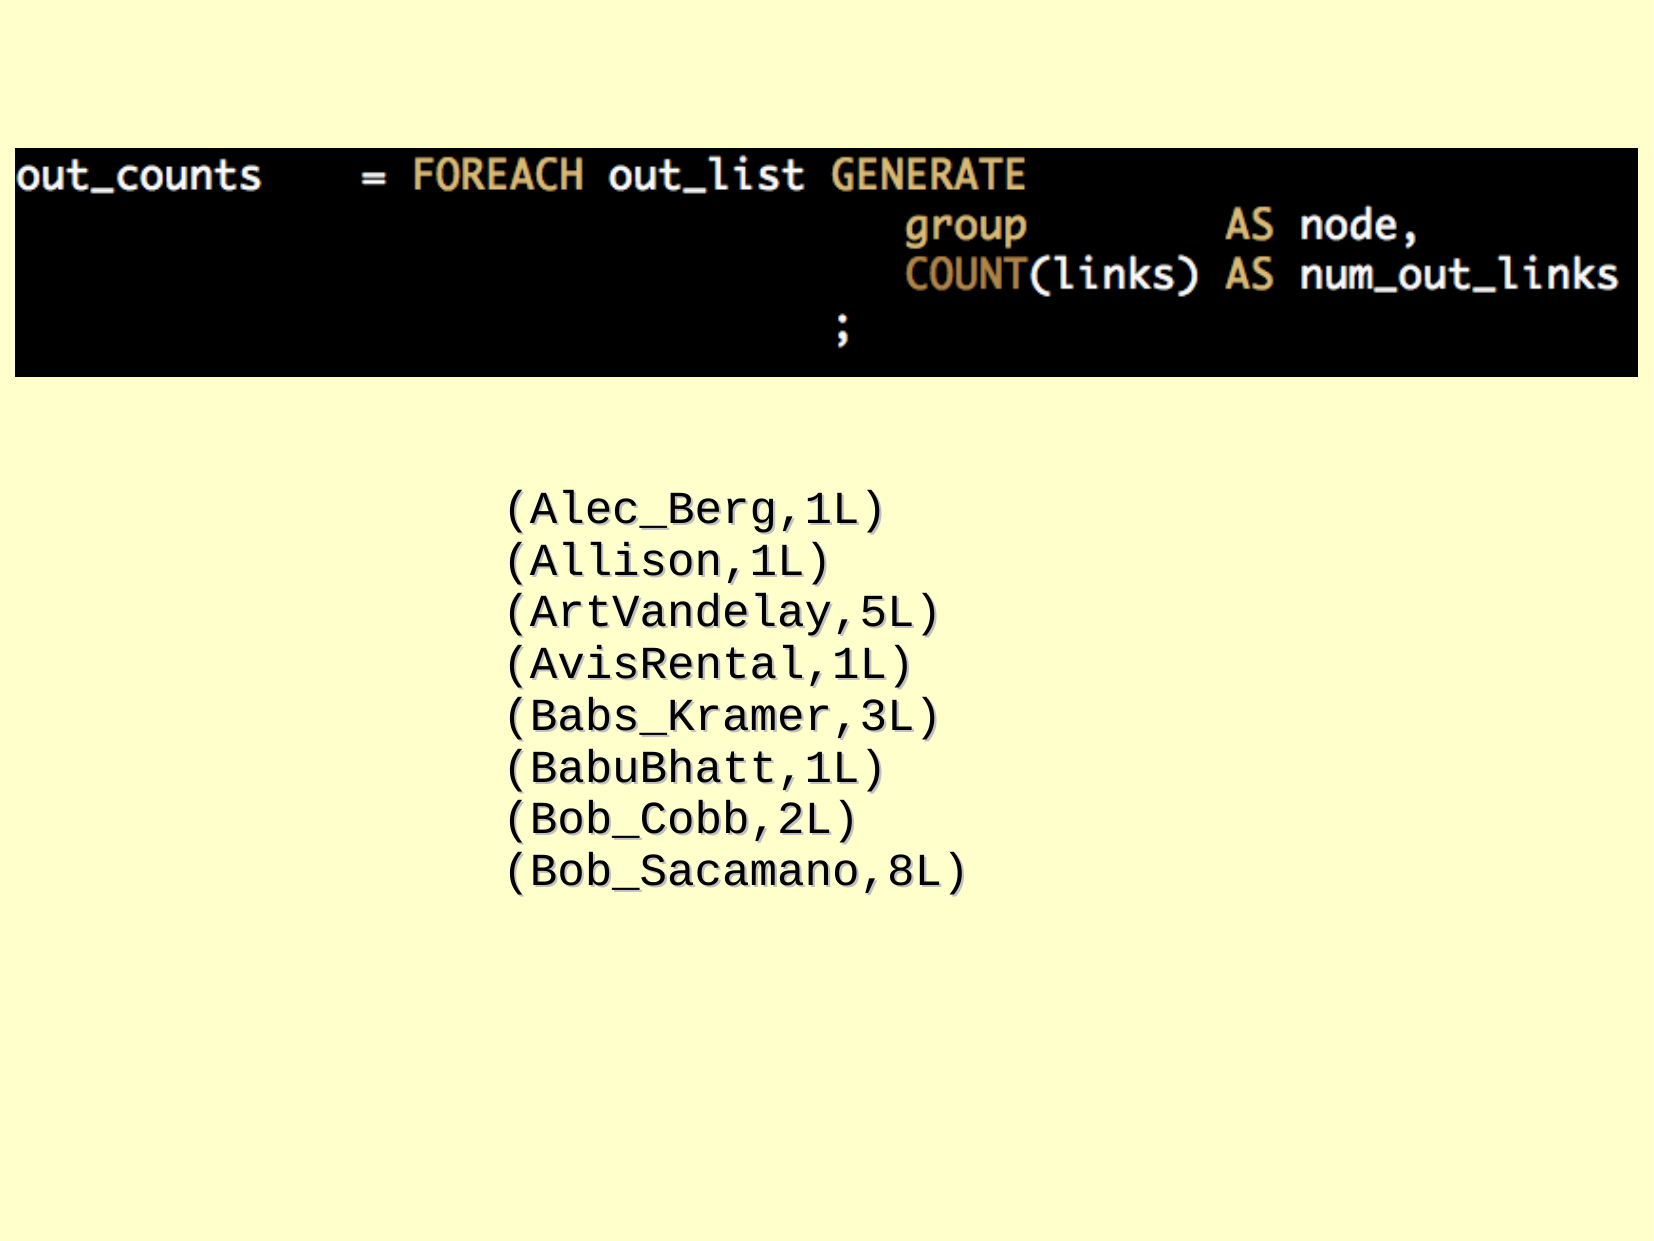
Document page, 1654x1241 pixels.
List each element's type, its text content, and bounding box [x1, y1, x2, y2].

text_box (Alec_Berg,1L) (Allison,1L) (ArtVandelay,5L) (AvisRental,1L) (Babs_Kramer,3L) (BabuBhatt,1L) (Bob_Cobb,2L) (Bob_Sacamano,8L) [487, 478, 985, 942]
picture [15, 148, 1638, 377]
